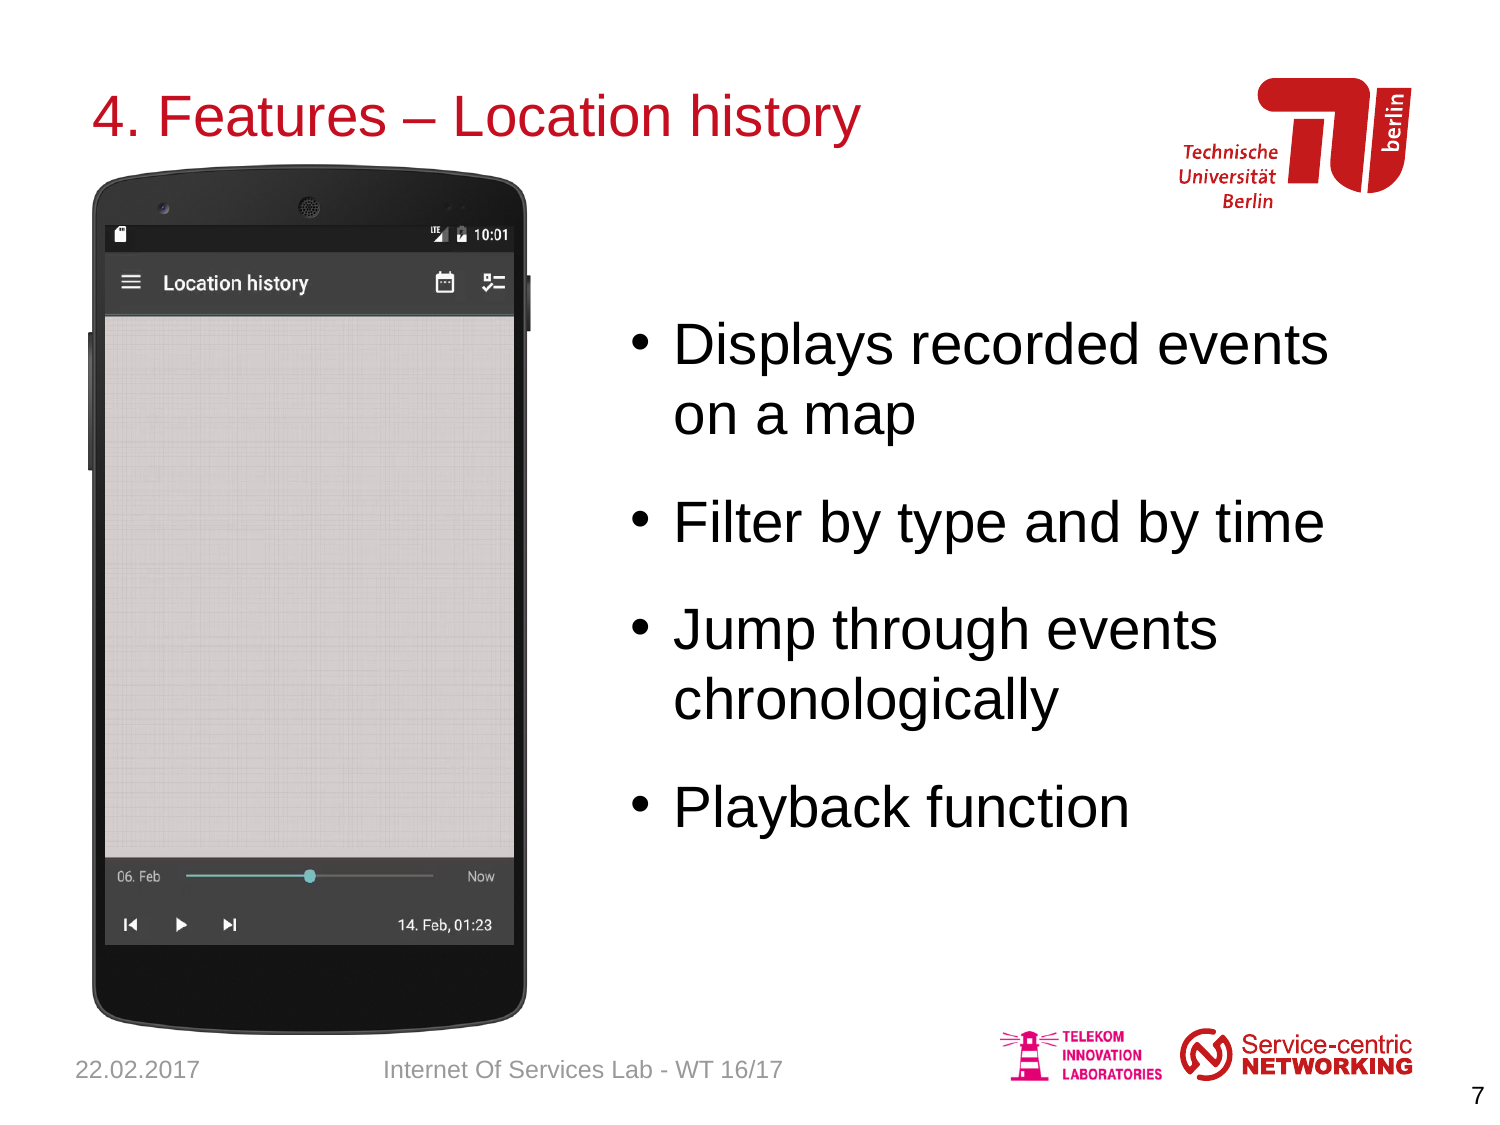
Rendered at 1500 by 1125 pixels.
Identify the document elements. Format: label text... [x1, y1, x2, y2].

slide_number <number> [1412, 1065, 1500, 1125]
title 4. Features – Location history [88, 78, 1152, 212]
text_box [105, 224, 515, 946]
picture [1000, 1028, 1162, 1083]
list Displays recorded events on a map Filter by type and by time Jump through events chronologically Playback function [630, 270, 1411, 983]
picture [88, 164, 531, 1036]
